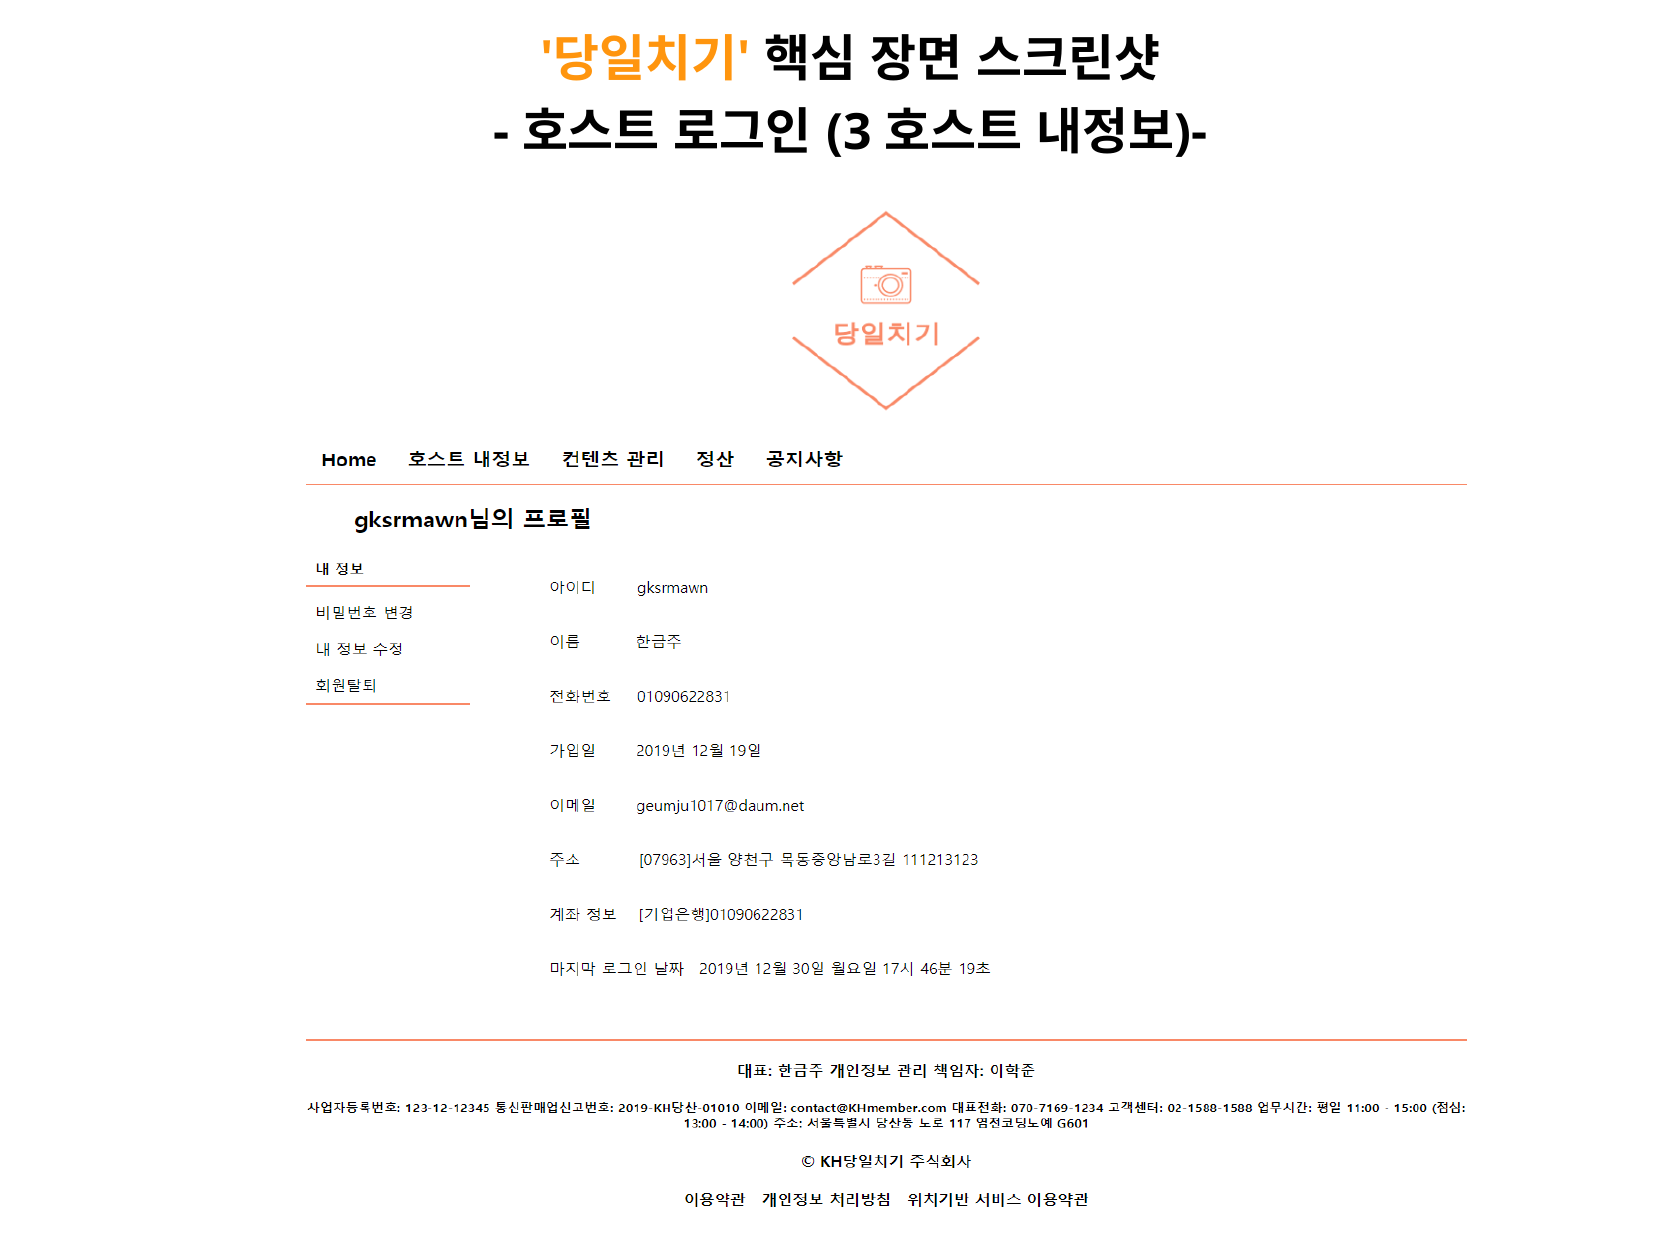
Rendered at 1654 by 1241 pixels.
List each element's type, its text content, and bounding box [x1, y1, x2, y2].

picture [248, 188, 1507, 1217]
title '당일치기' 핵심 장면 스크린샷 - 호스트 로그인 (3 호스트 내정보)- [106, 0, 1595, 196]
